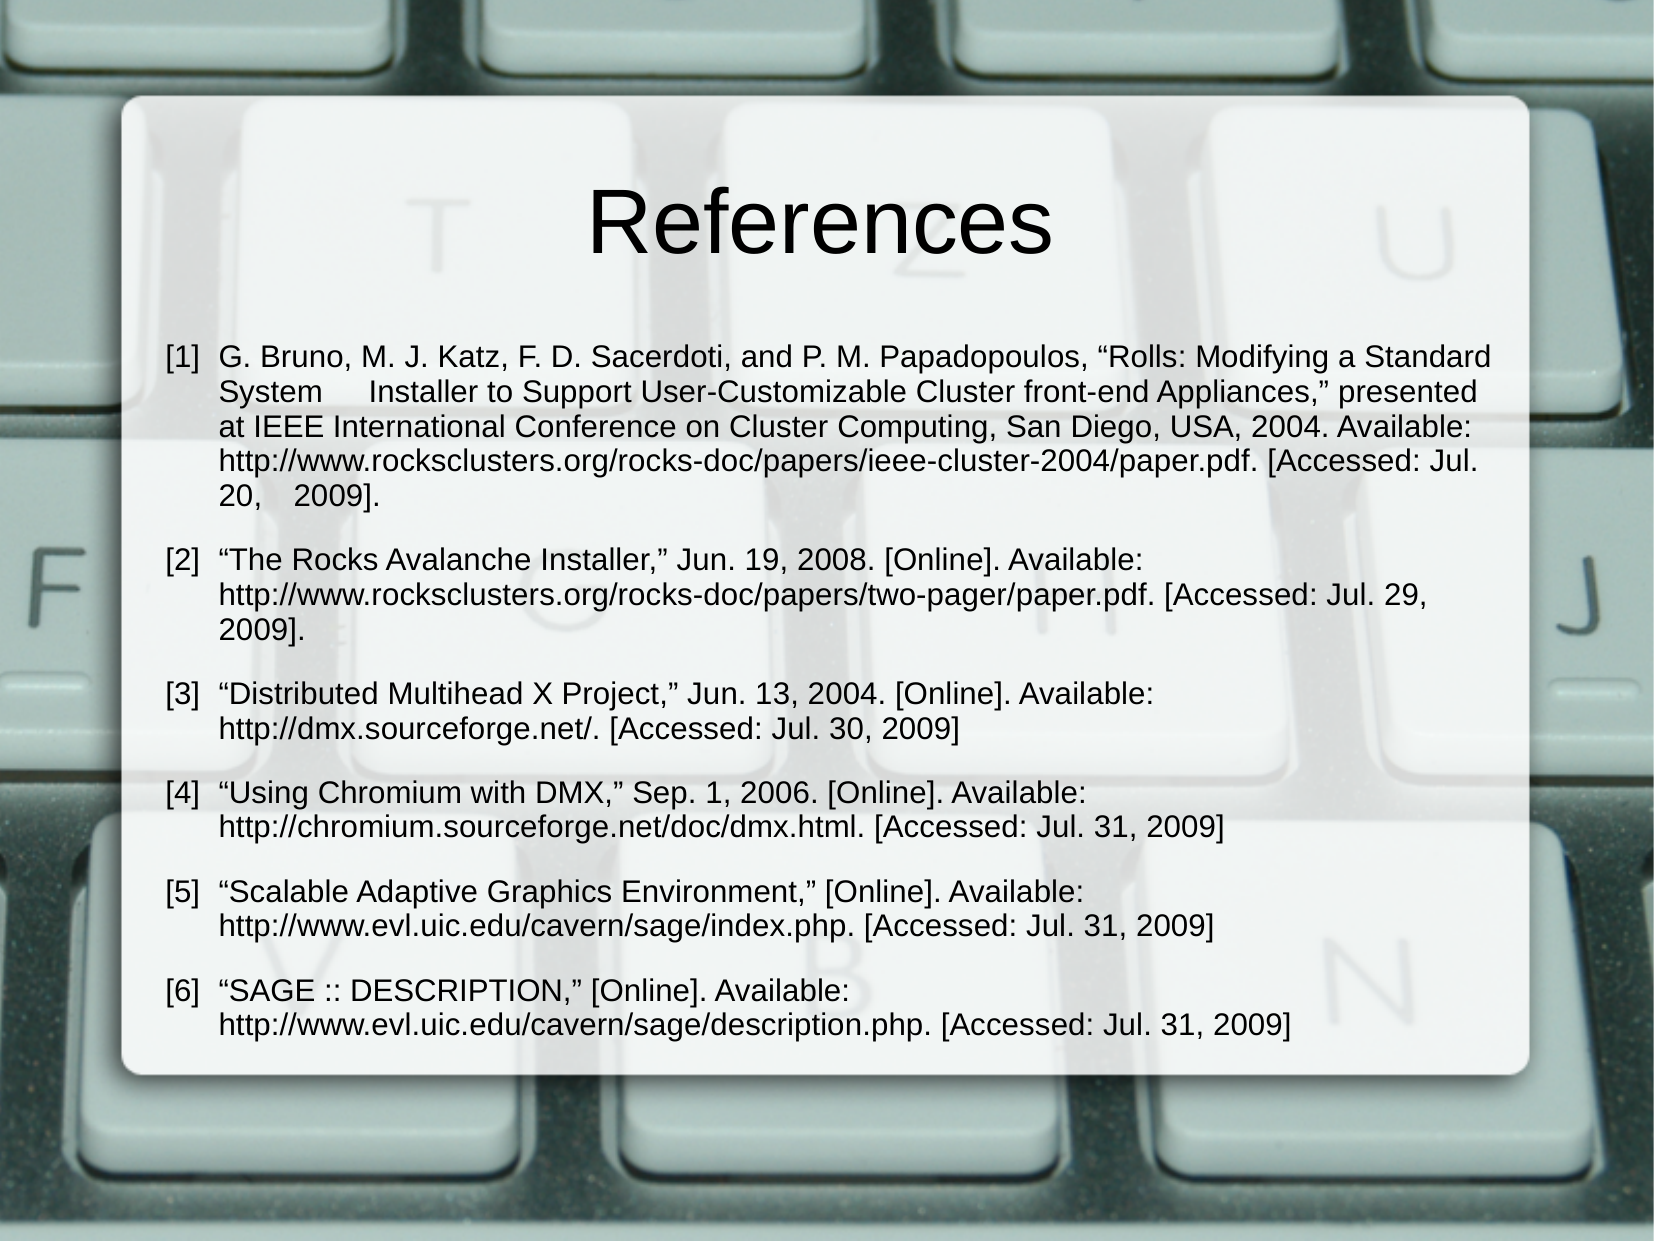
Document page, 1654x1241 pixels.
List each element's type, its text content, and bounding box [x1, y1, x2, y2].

title References [135, 117, 1506, 325]
picture [0, 0, 1654, 1241]
list G. Bruno, M. J. Katz, F. D. Sacerdoti, and P. M. Papadopoulos, “Rolls: Modifying a Standard System Installer to Support User-Customizable Cluster front-end Appliances,” presented at IEEE International Conference on Cluster Computing, San Diego, USA, 2004. Available: http://www.rocksclusters.org/rocks-doc/papers/ieee-cluster-2004/paper.pdf. [Accessed: Jul. 20, 2009]. “The Rocks Avalanche Installer,” Jun. 19, 2008. [Online]. Available: http://www.rocksclusters.org/rocks-doc/papers/two-pager/paper.pdf. [Accessed: Jul. 29, 2009]. “Distributed Multihead X Project,” Jun. 13, 2004. [Online]. Available: http://dmx.sourceforge.net/. [Accessed: Jul. 30, 2009] “Using Chromium with DMX,” Sep. 1, 2006. [Online]. Available: http://chromium.sourceforge.net/doc/dmx.html. [Accessed: Jul. 31, 2009] “Scalable Adaptive Graphics Environment,” [Online]. Available: http://www.evl.uic.edu/cavern/sage/index.php. [Accessed: Jul. 31, 2009] “SAGE :: DESCRIPTION,” [Online]. Available: http://www.evl.uic.edu/cavern/sage/description.php. [Accessed: Jul. 31, 2009] [147, 339, 1506, 1043]
